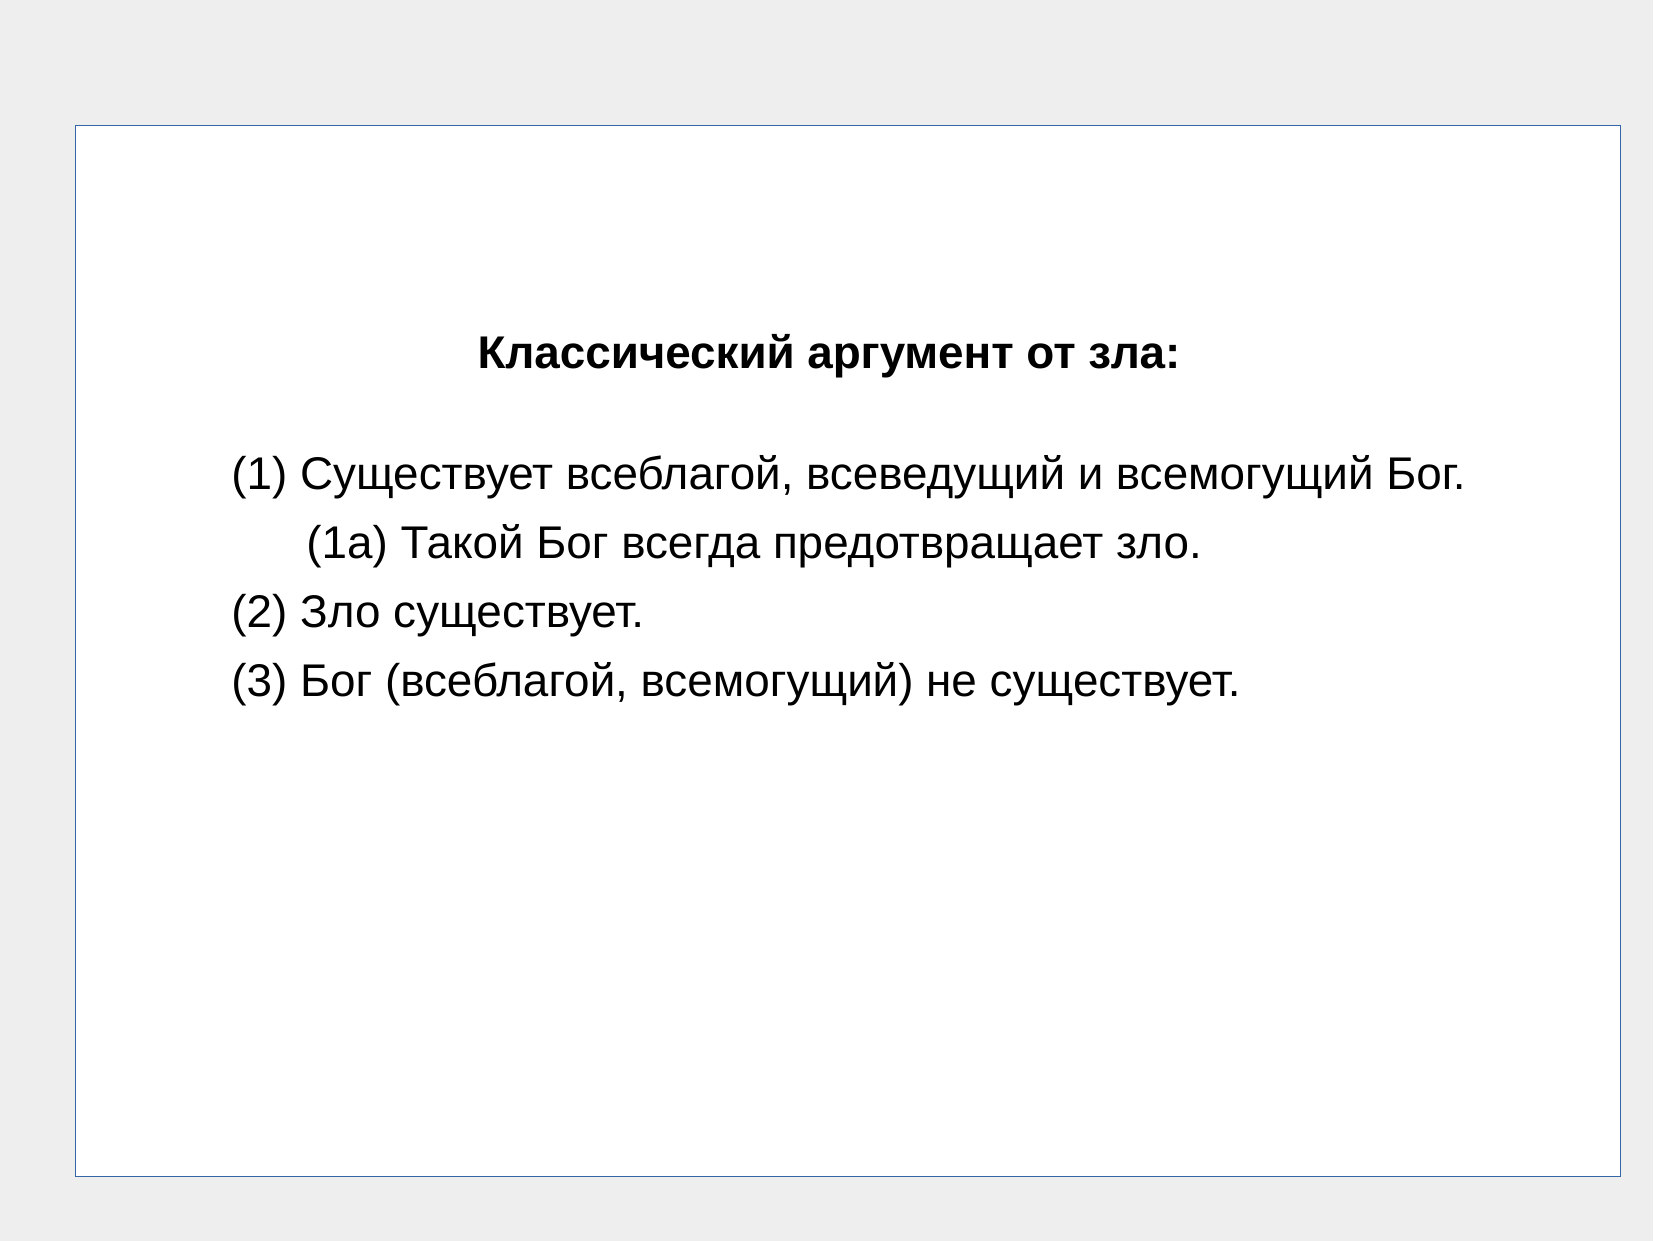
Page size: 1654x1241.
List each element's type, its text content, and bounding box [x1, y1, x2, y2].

subtitle Классический аргумент от зла: (1) Существует всеблагой, всеведущий и всемогущий Бог. (1а) Такой Бог всегда предотвращает зло. (2) Зло существует. (3) Бог (всеблагой, всемогущий) не существует. [156, 225, 1516, 901]
text_box [75, 125, 1621, 1177]
